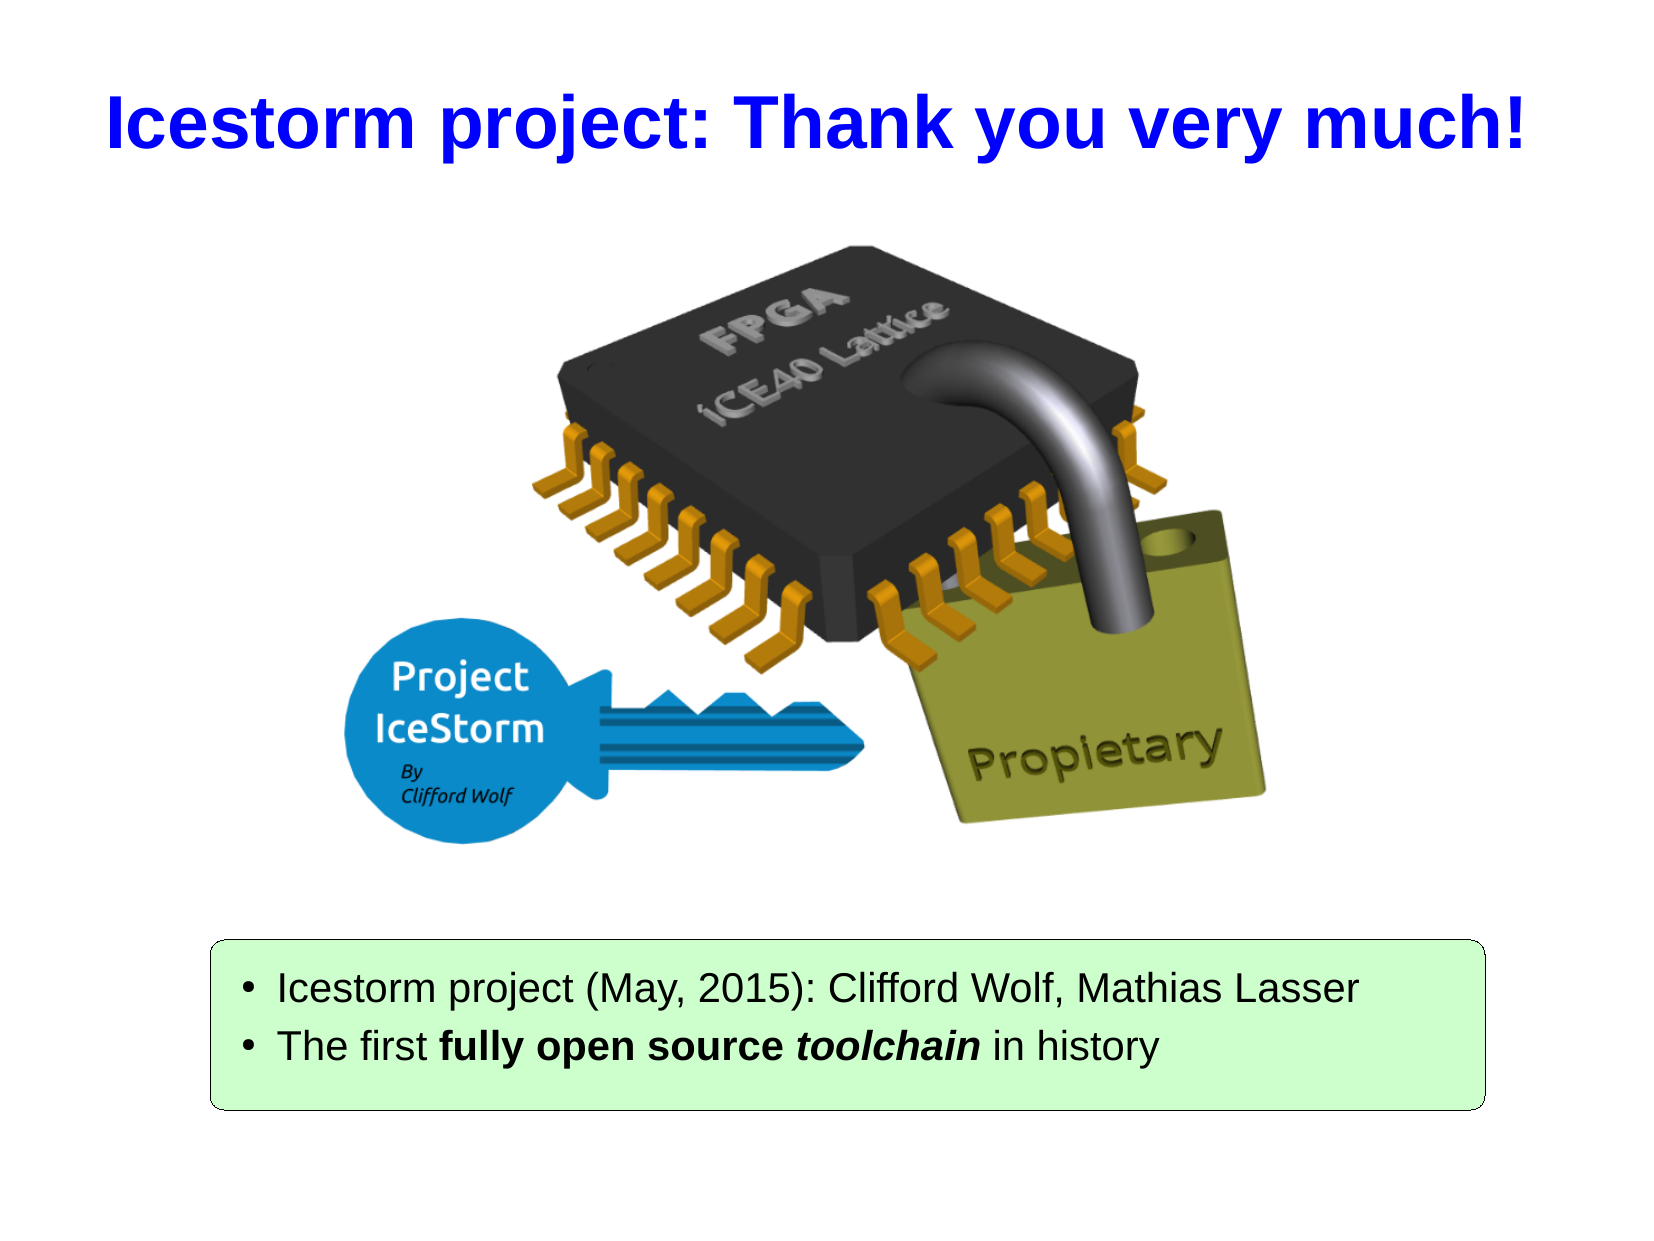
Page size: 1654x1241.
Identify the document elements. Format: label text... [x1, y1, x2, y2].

text_box Icestorm project: Thank you very much! [90, 73, 1546, 211]
text_box Icestorm project (May, 2015): Clifford Wolf, Mathias Lasser The first fully open source toolchain in history [226, 957, 1472, 1096]
picture [285, 211, 1336, 931]
text_box [210, 939, 1486, 1111]
